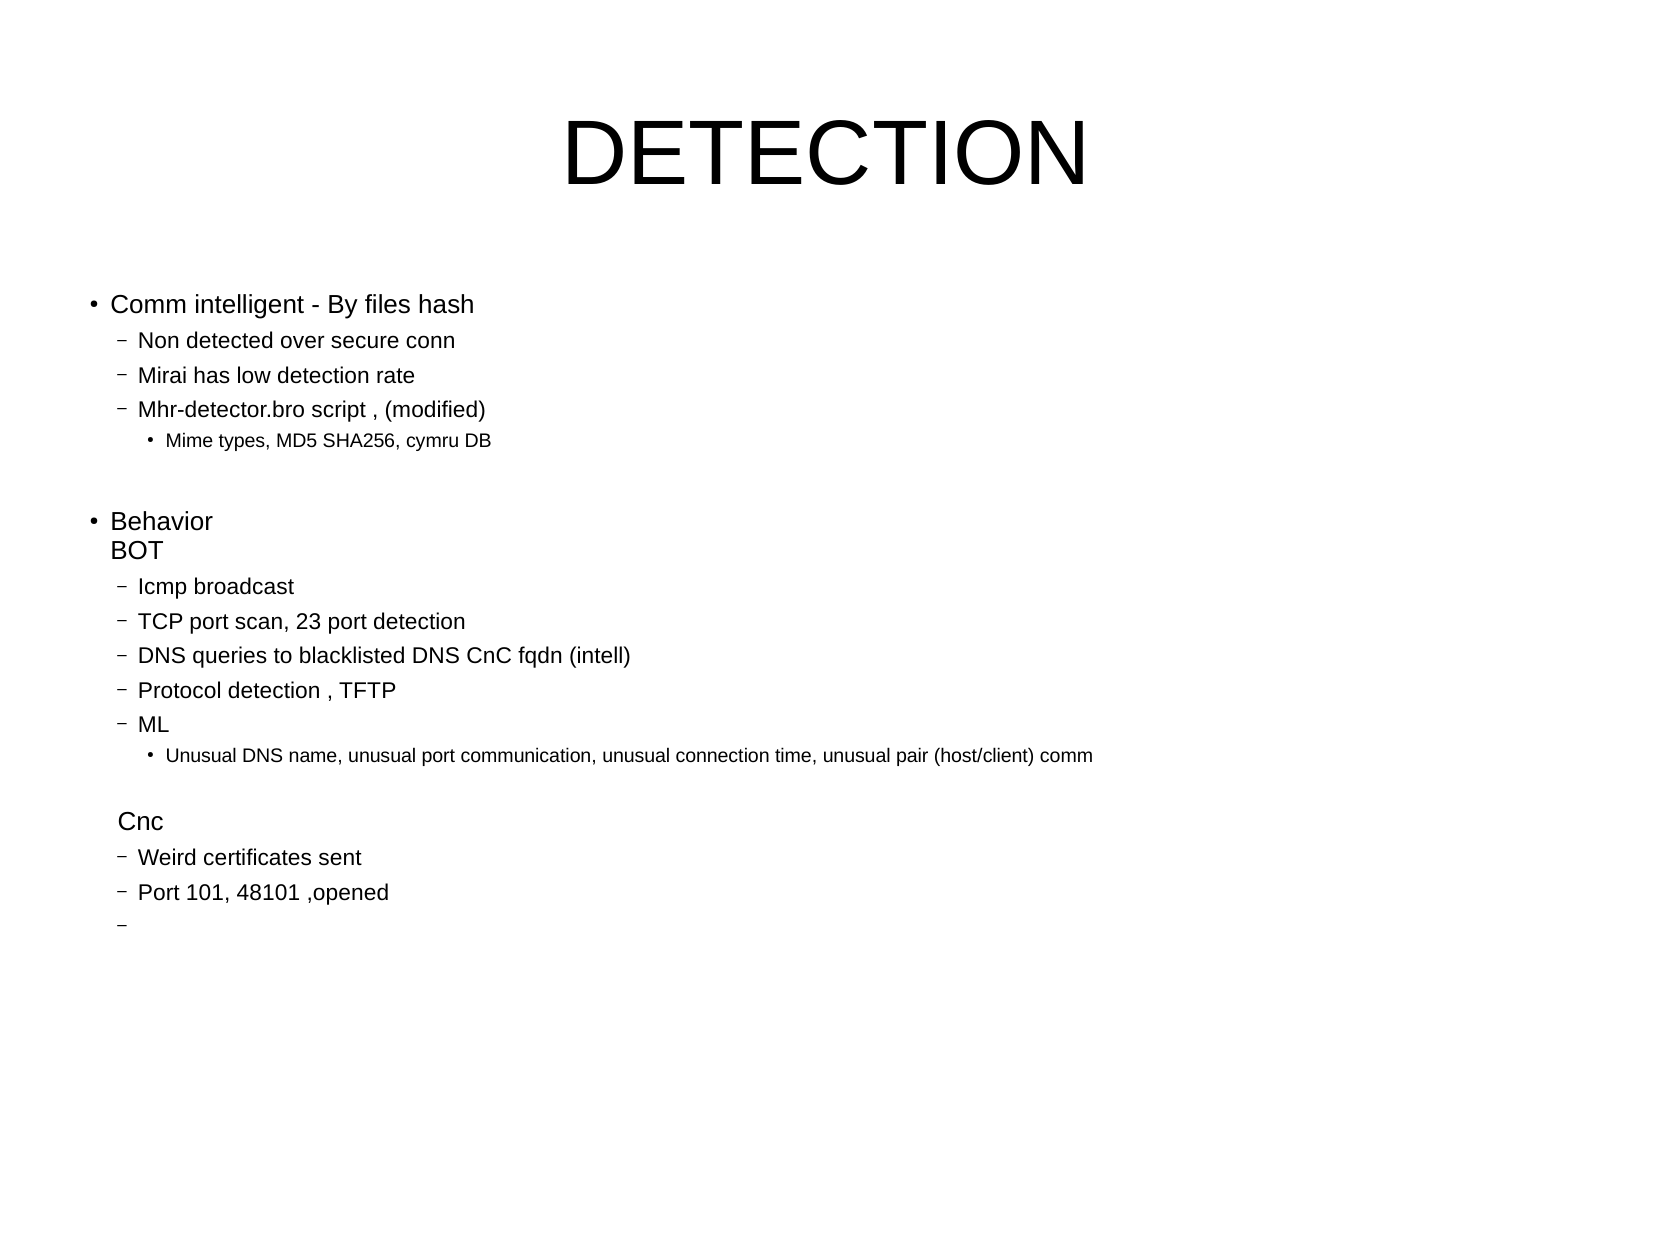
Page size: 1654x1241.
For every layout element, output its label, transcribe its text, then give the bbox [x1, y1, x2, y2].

list Comm intelligent - By files hash Non detected over secure conn Mirai has low detection rate Mhr-detector.bro script , (modified) Mime types, MD5 SHA256, cymru DB Behavior BOT Icmp broadcast TCP port scan, 23 port detection DNS queries to blacklisted DNS CnC fqdn (intell) Protocol detection , TFTP ML Unusual DNS name, unusual port communication, unusual connection time, unusual pair (host/client) comm Cnc Weird certificates sent Port 101, 48101 ,opened [82, 290, 1571, 1010]
title DETECTION [82, 49, 1571, 257]
